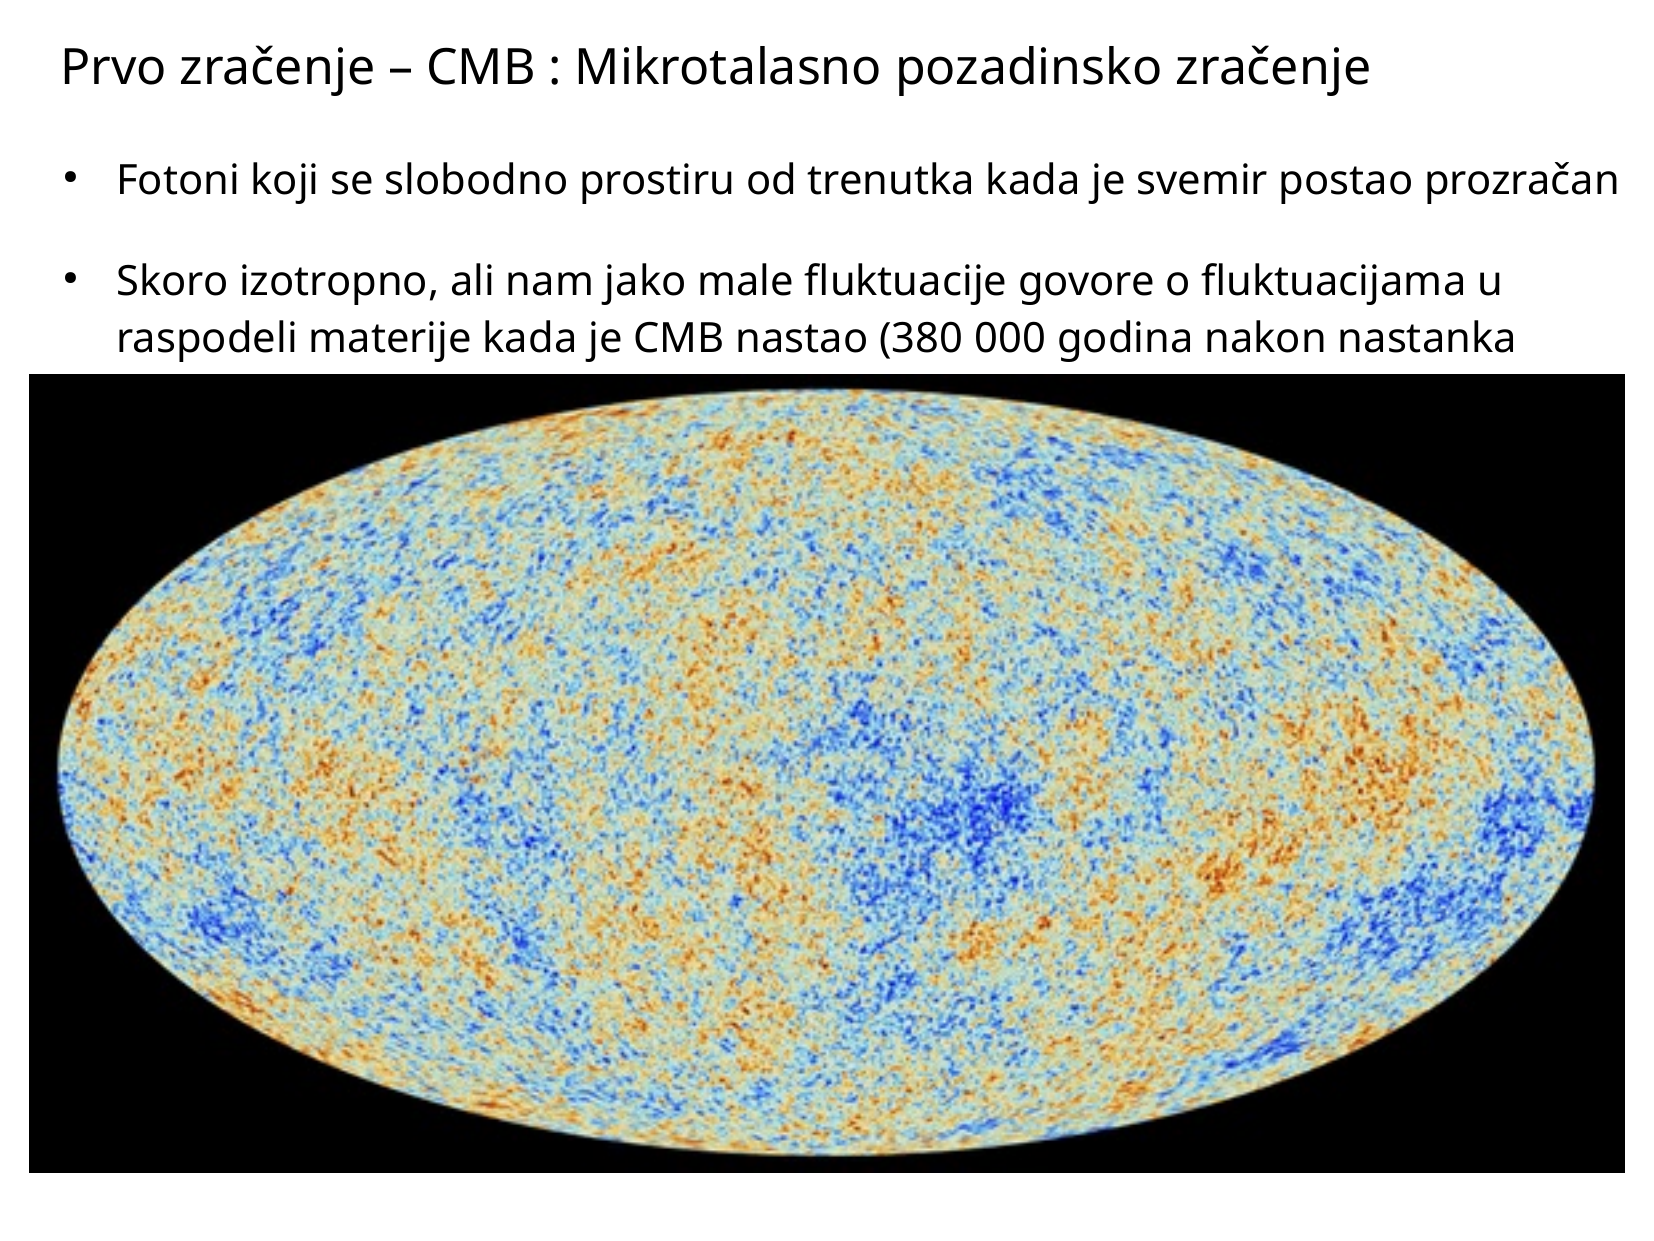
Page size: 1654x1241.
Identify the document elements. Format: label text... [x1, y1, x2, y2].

title Prvo zračenje – CMB : Mikrotalasno pozadinsko zračenje [59, 17, 1648, 113]
picture [29, 374, 1625, 1173]
list Fotoni koji se slobodno prostiru od trenutka kada je svemir postao prozračan Skoro izotropno, ali nam jako male fluktuacije govore o fluktuacijama u raspodeli materije kada je CMB nastao (380 000 godina nakon nastanka svemira) [45, 150, 1635, 1173]
